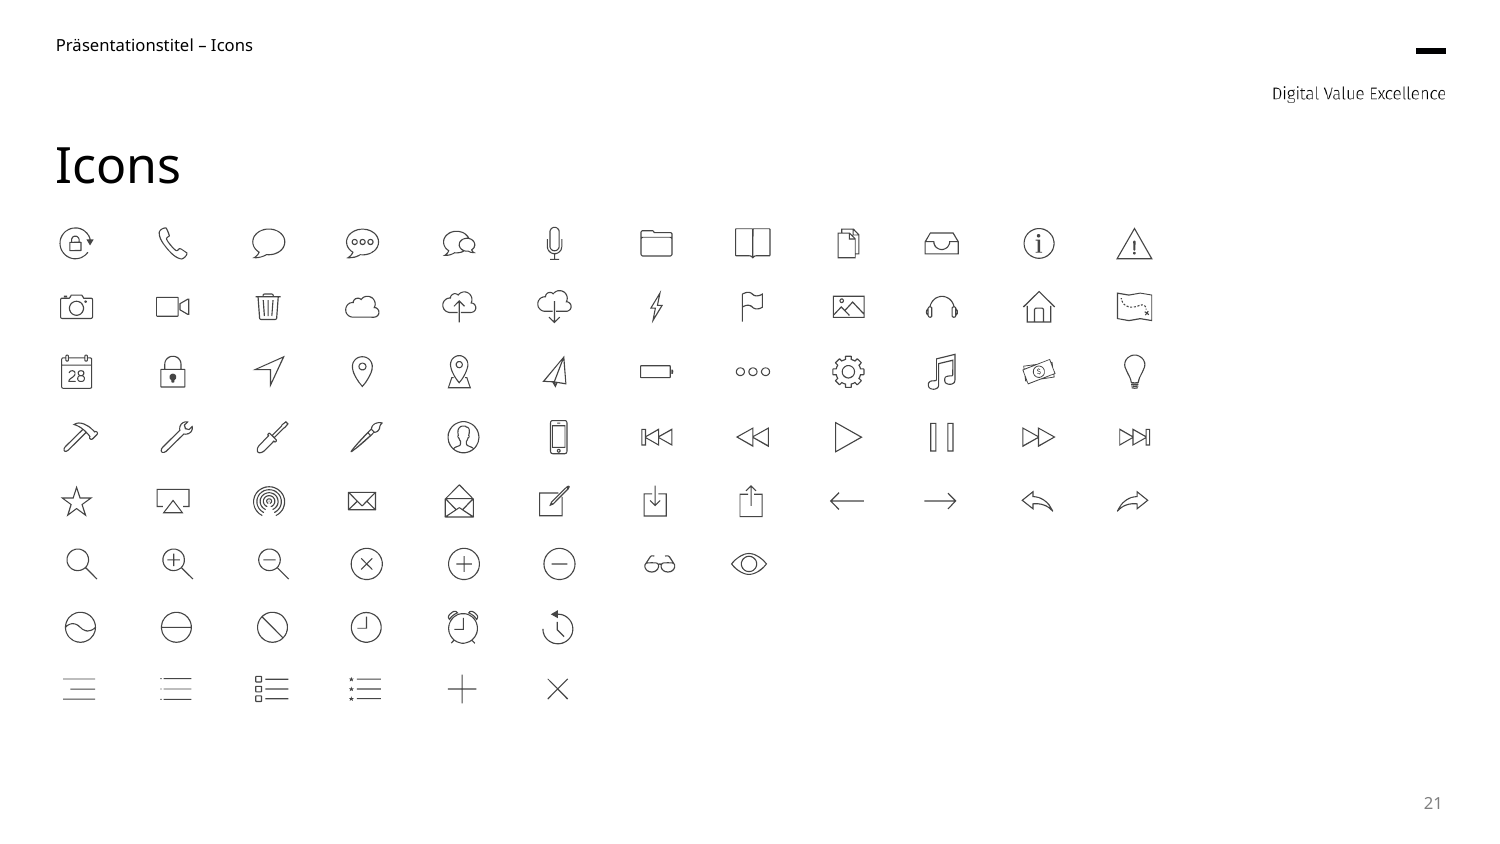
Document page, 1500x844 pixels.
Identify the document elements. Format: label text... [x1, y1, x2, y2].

text_box [1124, 354, 1146, 389]
text_box [350, 611, 382, 643]
text_box [829, 492, 864, 510]
text_box [255, 293, 281, 321]
text_box [255, 685, 263, 693]
text_box [351, 356, 373, 388]
text_box [735, 228, 771, 259]
text_box [345, 228, 380, 259]
text_box Icons [44, 127, 1454, 226]
text_box [156, 488, 190, 508]
text_box [256, 421, 289, 454]
text_box [60, 294, 94, 320]
text_box [745, 485, 757, 506]
text_box [641, 428, 673, 446]
text_box [162, 499, 184, 514]
text_box [542, 355, 567, 388]
text_box [253, 486, 286, 517]
text_box [252, 228, 286, 259]
text_box [1116, 227, 1153, 260]
text_box [1119, 428, 1151, 446]
text_box [66, 548, 98, 580]
text_box [255, 695, 263, 703]
text_box [643, 493, 667, 517]
text_box [640, 230, 673, 257]
text_box [947, 422, 954, 452]
text_box [59, 227, 94, 260]
text_box [160, 611, 192, 643]
text_box [345, 295, 380, 318]
text_box [650, 290, 664, 324]
text_box [442, 230, 476, 256]
text_box [735, 427, 769, 448]
text_box [64, 611, 97, 643]
text_box [930, 422, 937, 452]
text_box [644, 555, 676, 573]
text_box [61, 354, 93, 389]
text_box [1022, 427, 1056, 448]
text_box [832, 355, 865, 388]
text_box [447, 355, 472, 389]
text_box [924, 232, 959, 255]
text_box [1116, 490, 1149, 512]
text_box [739, 493, 763, 518]
text_box [1022, 290, 1056, 323]
text_box [640, 365, 674, 379]
text_box [447, 610, 479, 644]
text_box [258, 548, 290, 580]
text_box [63, 422, 99, 452]
text_box [748, 367, 758, 377]
text_box [255, 675, 263, 683]
text_box [832, 295, 865, 318]
text_box [156, 296, 190, 317]
text_box [546, 226, 563, 260]
text_box [347, 491, 377, 511]
text_box [741, 291, 763, 322]
text_box [350, 547, 383, 581]
text_box [60, 485, 93, 517]
text_box [442, 291, 477, 323]
text_box [539, 485, 570, 517]
text_box [160, 355, 186, 388]
text_box [556, 621, 565, 638]
text_box [927, 353, 956, 390]
text_box [1021, 490, 1054, 512]
text_box [924, 492, 957, 510]
text_box [350, 422, 383, 453]
text_box [730, 552, 768, 575]
text_box [542, 610, 574, 645]
text_box [537, 290, 572, 324]
text_box [547, 678, 569, 700]
text_box [549, 420, 568, 455]
text_box [1023, 228, 1055, 259]
text_box [1116, 292, 1153, 322]
text_box [447, 674, 477, 704]
text_box [1022, 358, 1056, 385]
text_box [760, 367, 771, 377]
text_box <number> [1104, 782, 1455, 827]
text_box [649, 485, 661, 507]
text_box [447, 421, 480, 454]
text_box [837, 228, 860, 259]
text_box [835, 421, 863, 453]
text_box [735, 367, 745, 377]
text_box [925, 295, 958, 318]
text_box [160, 421, 193, 453]
text_box [162, 548, 194, 580]
text_box [543, 547, 576, 581]
text_box [252, 355, 285, 388]
text_box [448, 547, 480, 581]
text_box [158, 227, 188, 260]
text_box [444, 484, 475, 518]
text_box [69, 235, 82, 252]
text_box Präsentationstitel – Icons [44, 29, 1207, 72]
text_box [257, 611, 288, 643]
